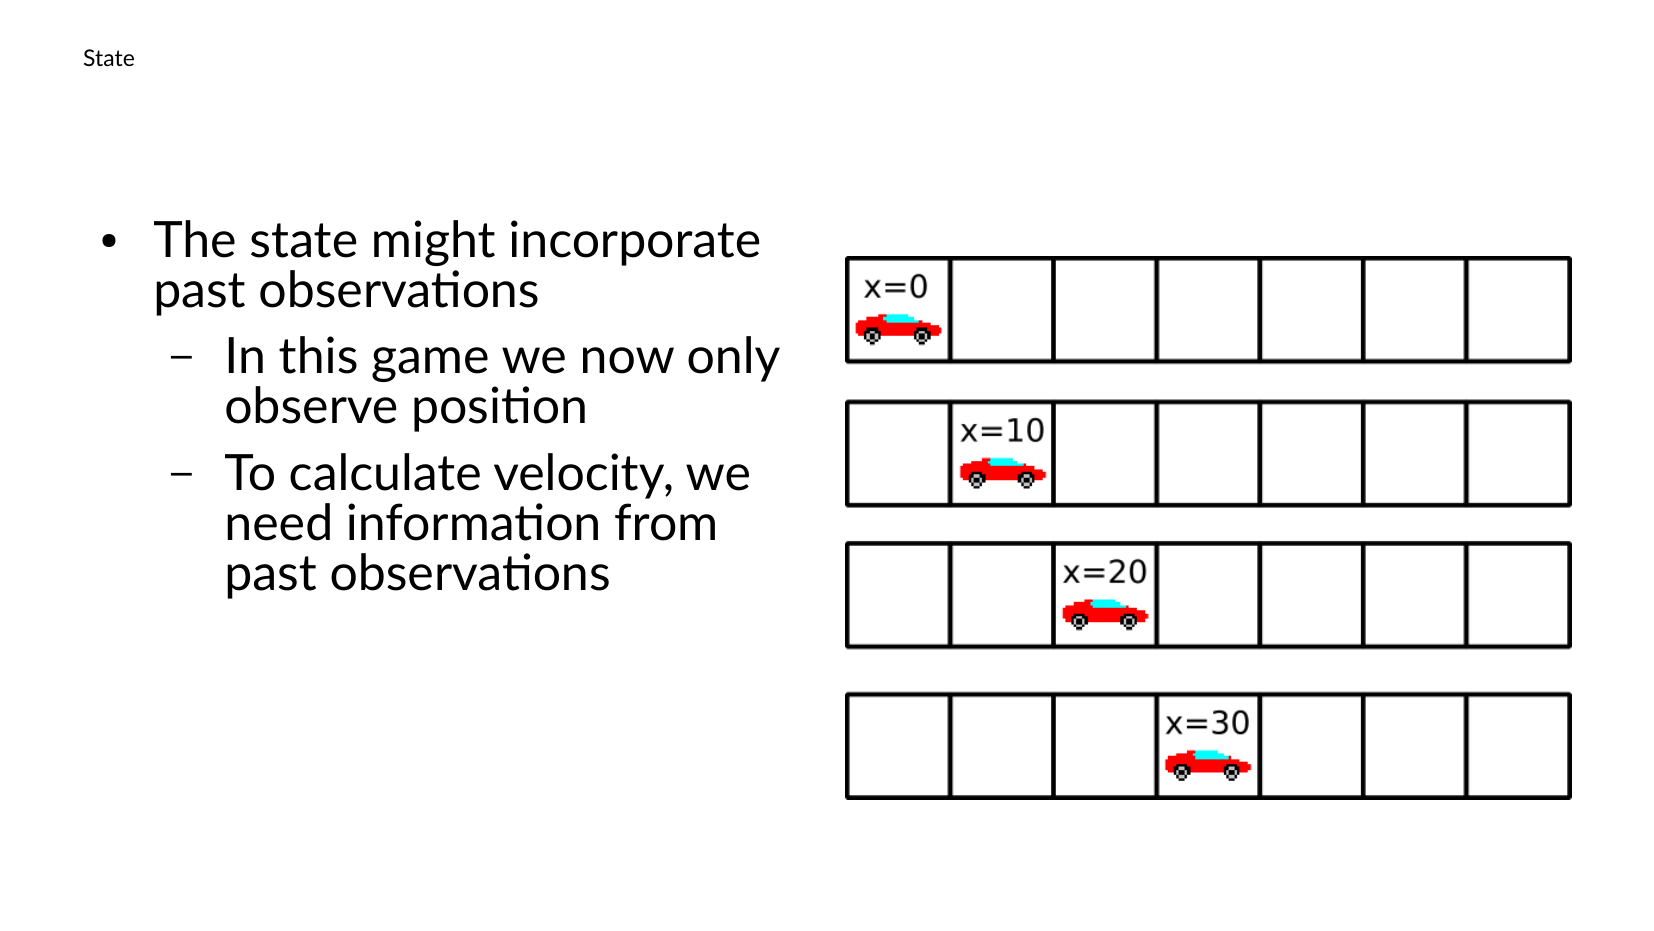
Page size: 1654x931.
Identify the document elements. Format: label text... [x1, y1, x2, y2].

list The state might incorporate past observations In this game we now only observe position To calculate velocity, we need information from past observations [82, 217, 809, 839]
title State [83, 0, 1571, 119]
picture [845, 216, 1572, 839]
